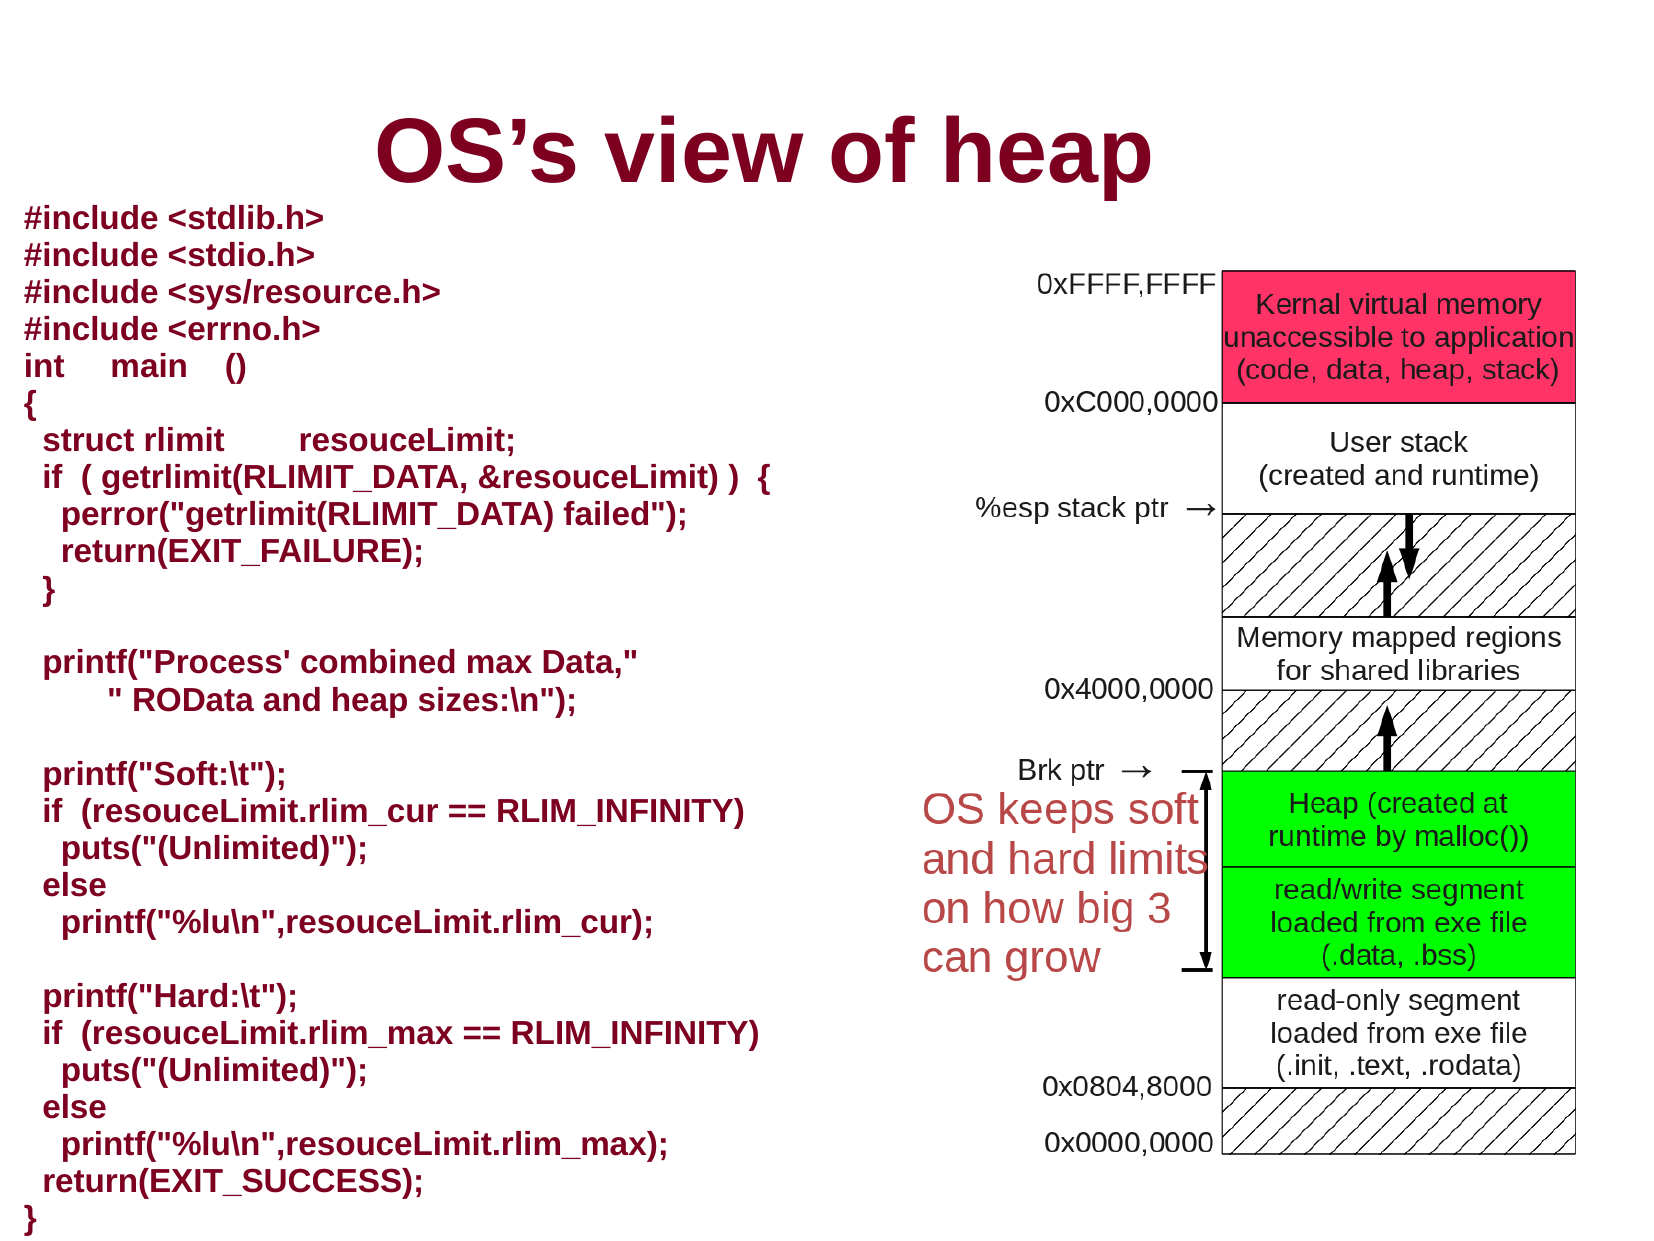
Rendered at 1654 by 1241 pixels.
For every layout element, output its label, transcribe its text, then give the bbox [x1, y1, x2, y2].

title OS’s view of heap [118, 94, 1412, 207]
picture [0, 0, 1654, 1241]
list #include <stdlib.h> #include <stdio.h> #include <sys/resource.h> #include <errno.h> int main () { struct rlimit resouceLimit; if ( getrlimit(RLIMIT_DATA, &resouceLimit) ) { perror("getrlimit(RLIMIT_DATA) failed"); return(EXIT_FAILURE); } printf("Process' combined max Data," " ROData and heap sizes:\n"); printf("Soft:\t"); if (resouceLimit.rlim_cur == RLIM_INFINITY) puts("(Unlimited)"); else printf("%lu\n",resouceLimit.rlim_cur); printf("Hard:\t"); if (resouceLimit.rlim_max == RLIM_INFINITY) puts("(Unlimited)"); else printf("%lu\n",resouceLimit.rlim_max); return(EXIT_SUCCESS); } [23, 199, 901, 1237]
